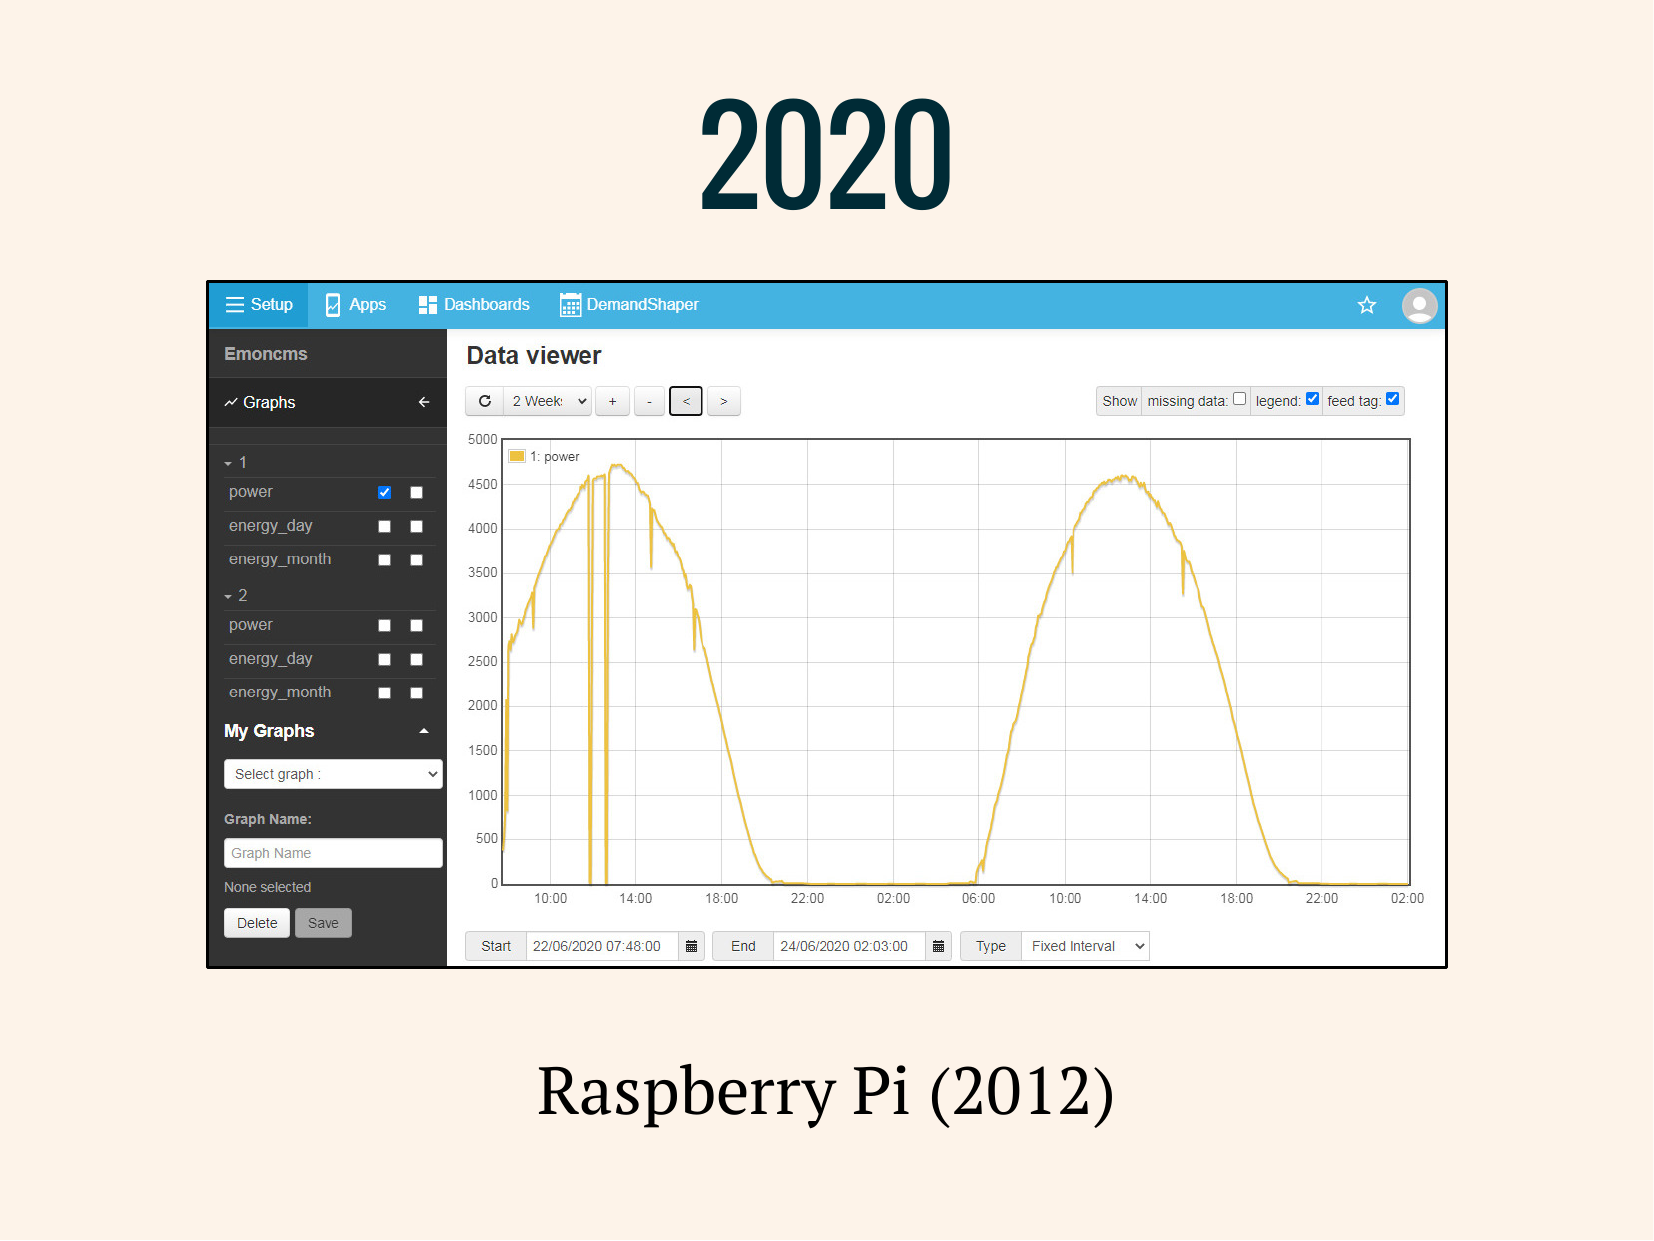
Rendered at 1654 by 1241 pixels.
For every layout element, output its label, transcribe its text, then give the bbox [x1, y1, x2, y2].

text_box Raspberry Pi (2012) [82, 1027, 1572, 1152]
title 2020 [82, 49, 1571, 257]
picture [208, 283, 1445, 966]
